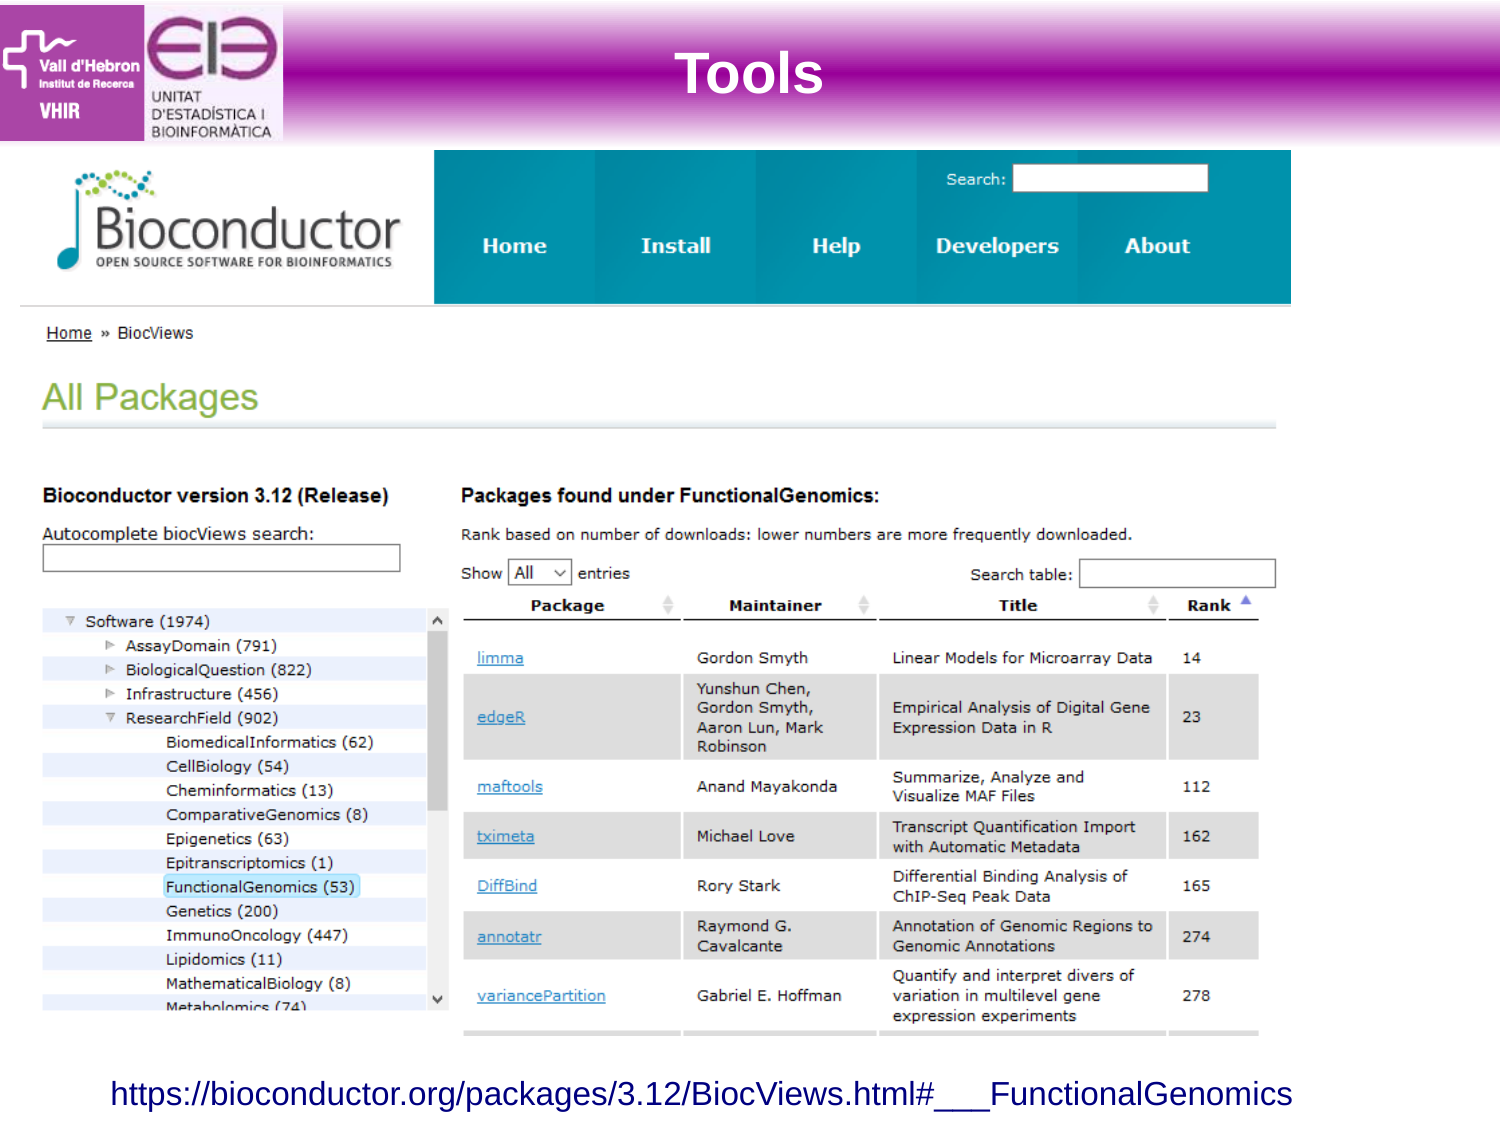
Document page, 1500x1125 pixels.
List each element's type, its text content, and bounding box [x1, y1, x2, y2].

picture [0, 5, 284, 141]
text_box https://bioconductor.org/packages/3.12/BiocViews.html#___FunctionalGenomics [95, 1068, 1456, 1125]
picture [20, 150, 1291, 1036]
text_box Tools [0, 0, 1500, 148]
